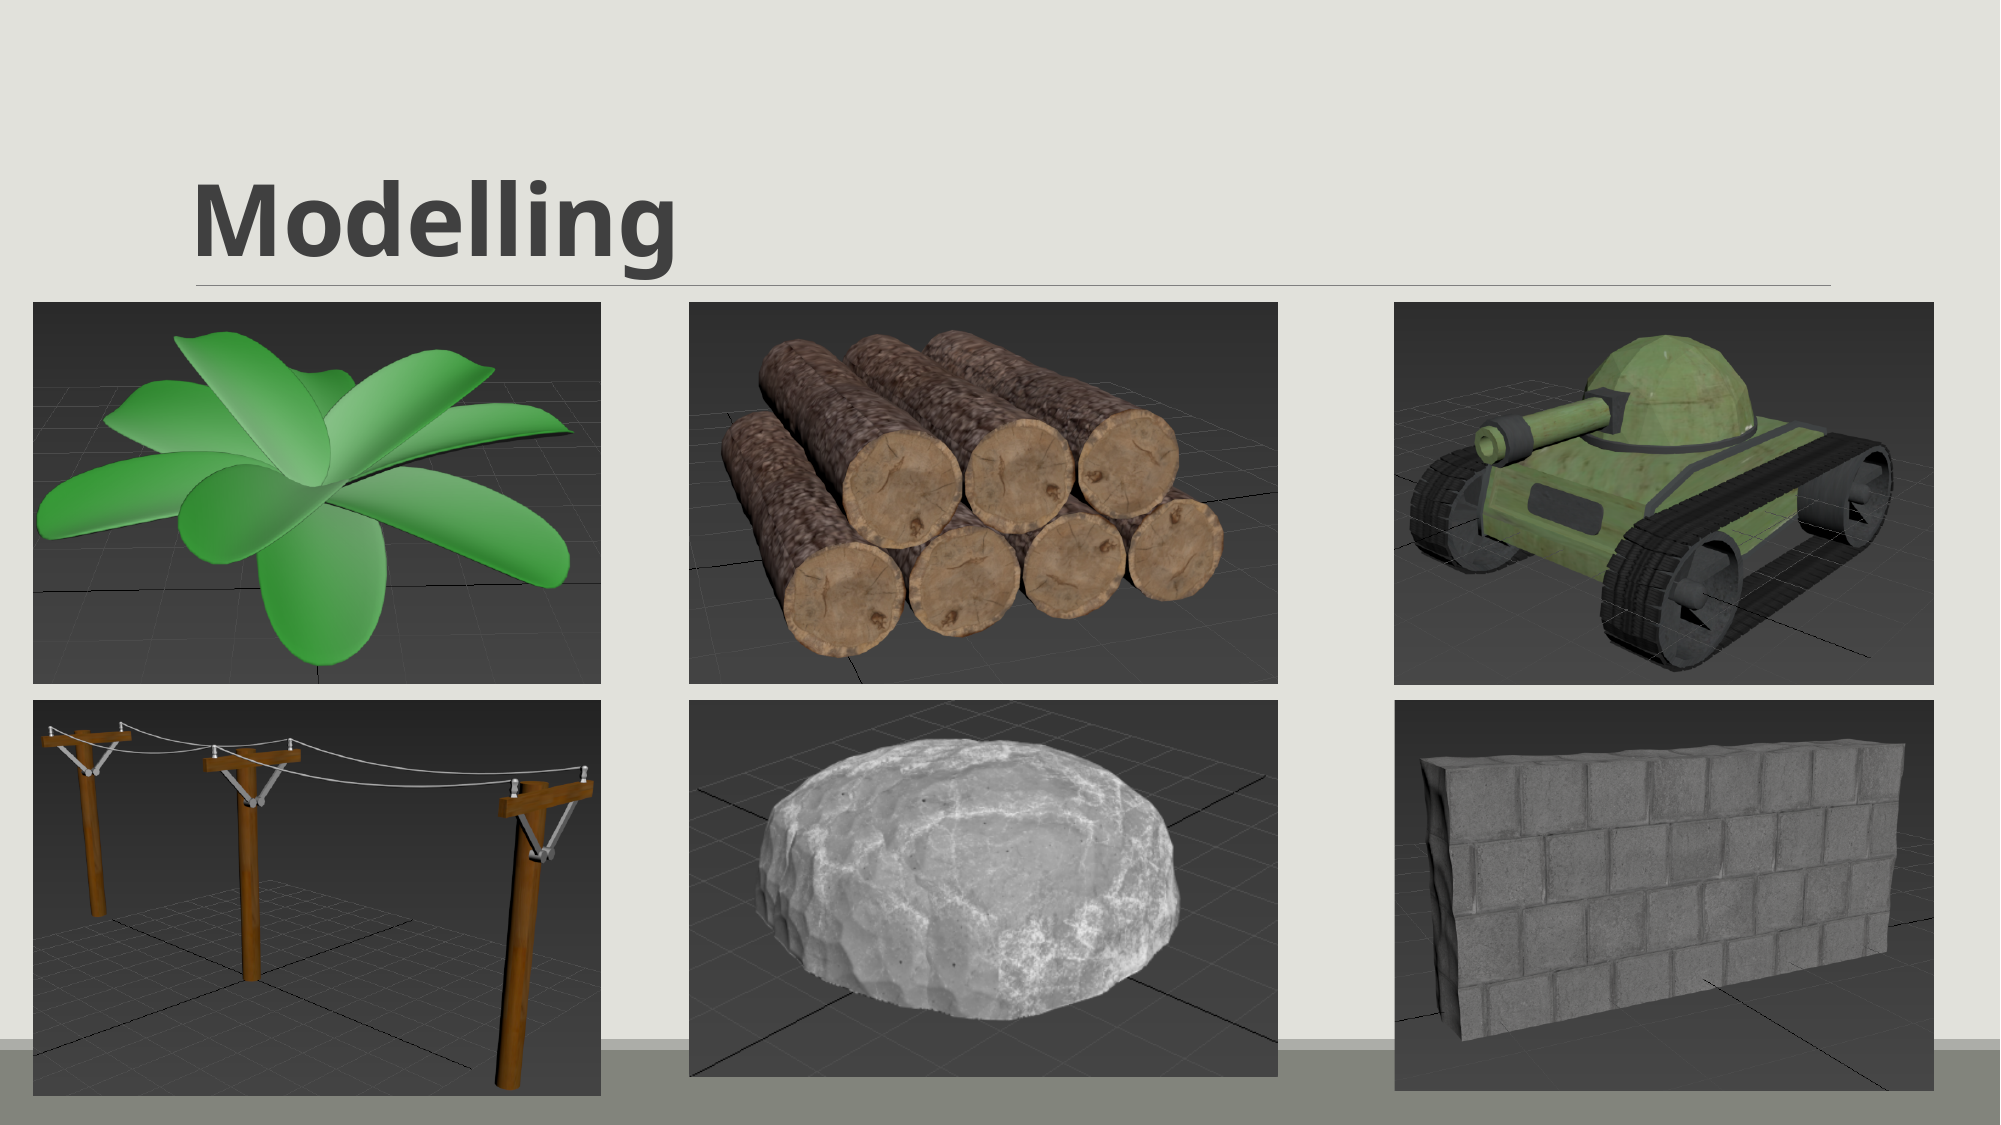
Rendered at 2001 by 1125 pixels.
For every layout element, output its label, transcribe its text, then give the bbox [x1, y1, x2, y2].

picture [689, 700, 1278, 1077]
picture [33, 700, 601, 1096]
picture [33, 302, 601, 684]
picture [689, 302, 1278, 684]
picture [1394, 700, 1934, 1096]
title Modelling [174, 147, 1825, 285]
picture [1394, 302, 1934, 685]
